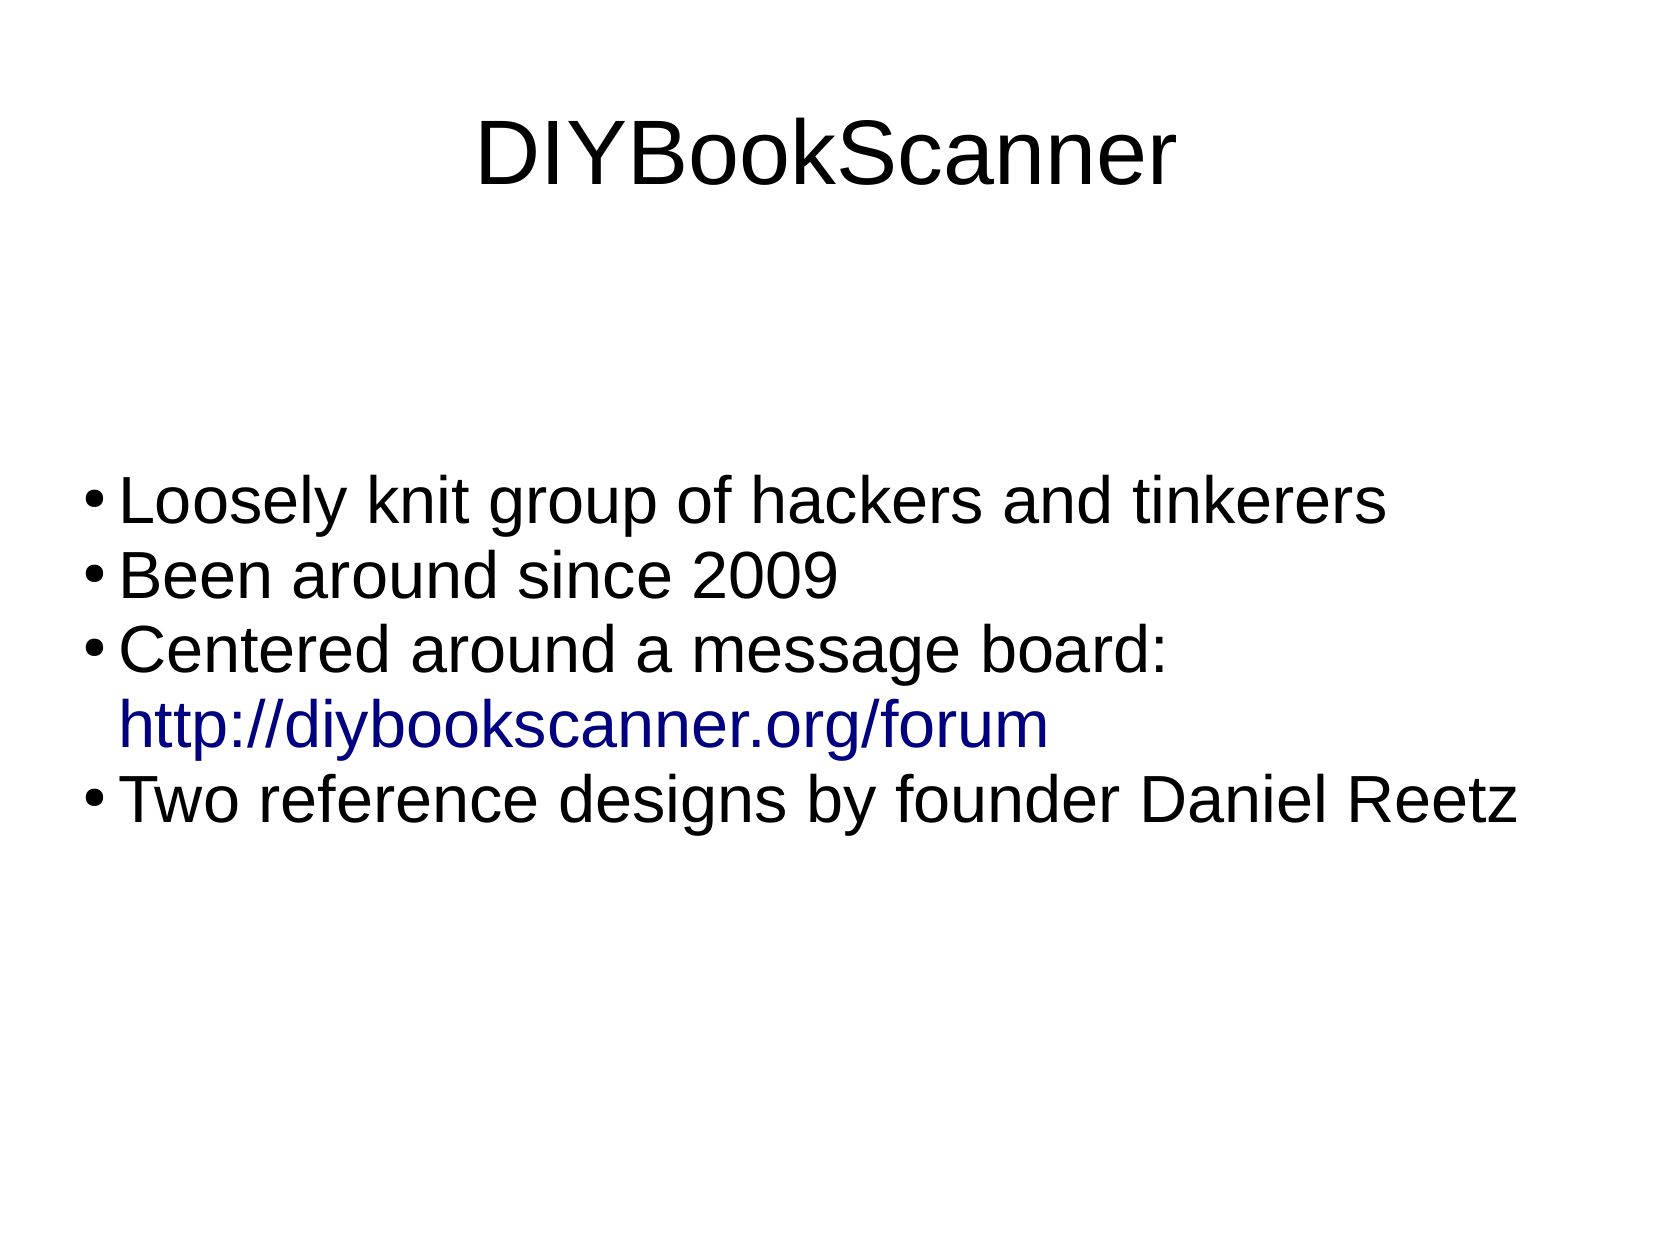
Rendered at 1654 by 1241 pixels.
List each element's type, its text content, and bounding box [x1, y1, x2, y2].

subtitle Loosely knit group of hackers and tinkerers Been around since 2009 Centered around a message board: http://diybookscanner.org/forum Two reference designs by founder Daniel Reetz [82, 290, 1571, 1010]
title DIYBookScanner [82, 49, 1571, 257]
